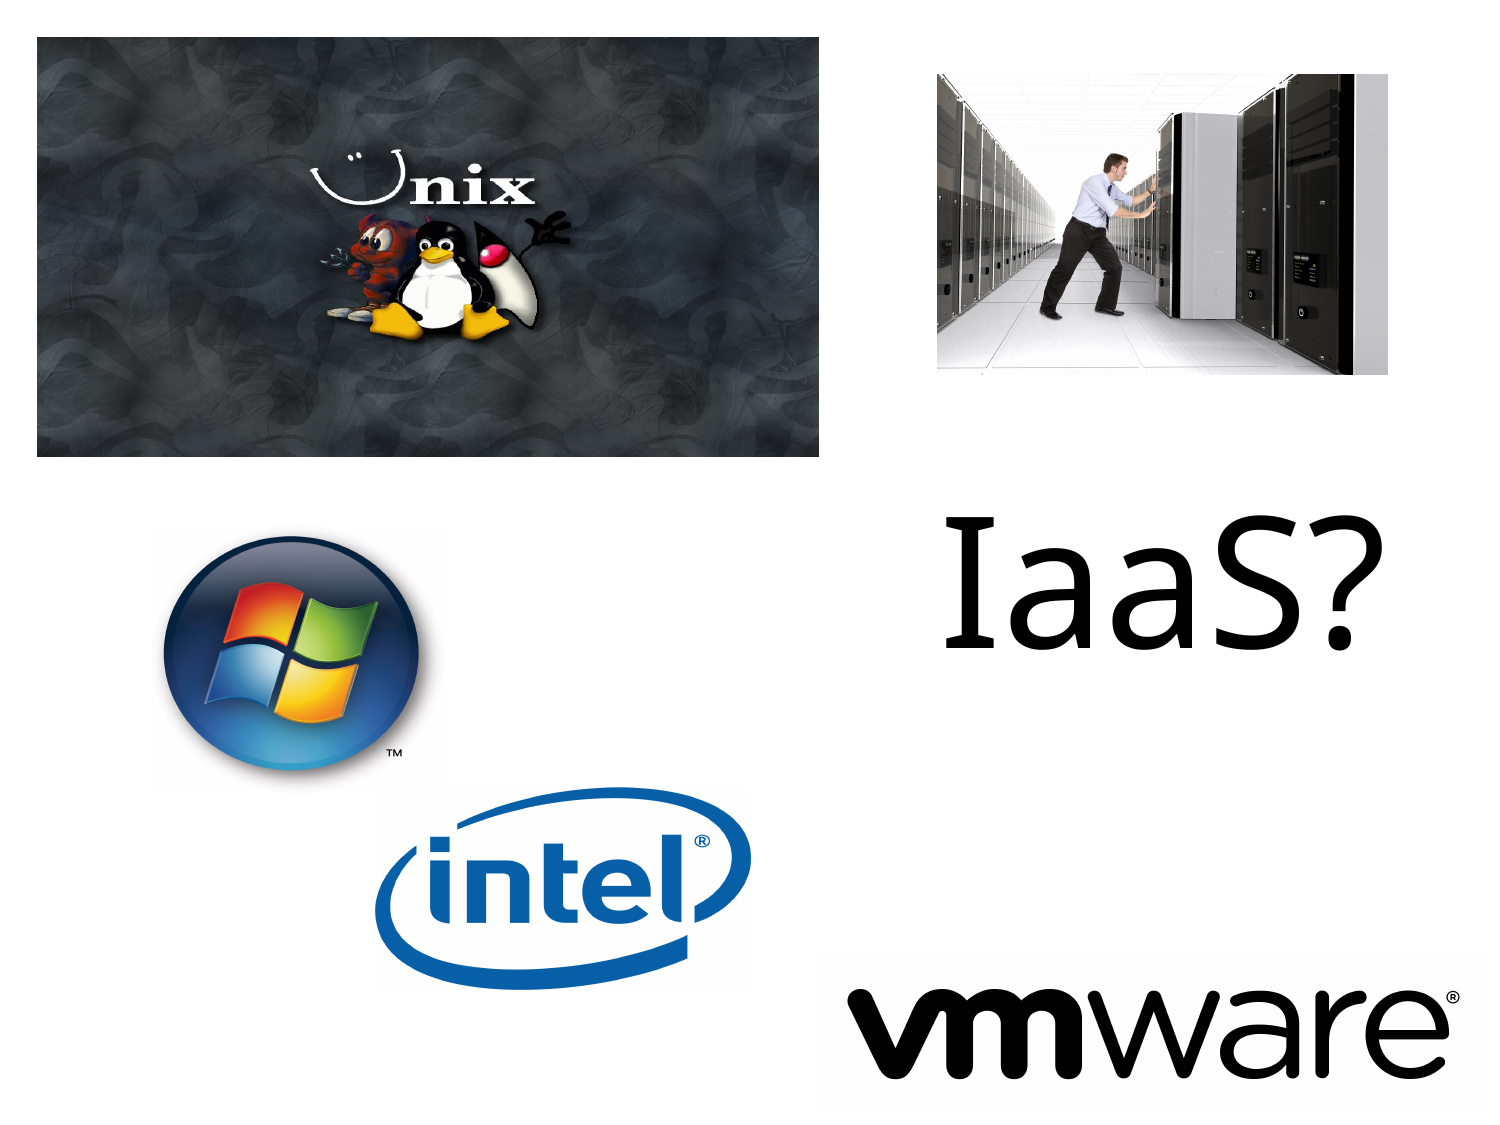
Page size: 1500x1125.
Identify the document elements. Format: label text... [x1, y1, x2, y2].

picture [150, 524, 751, 990]
picture [37, 37, 819, 458]
picture [819, 954, 1488, 1114]
subtitle IaaS? [112, 82, 1388, 1068]
picture [937, 74, 1388, 376]
